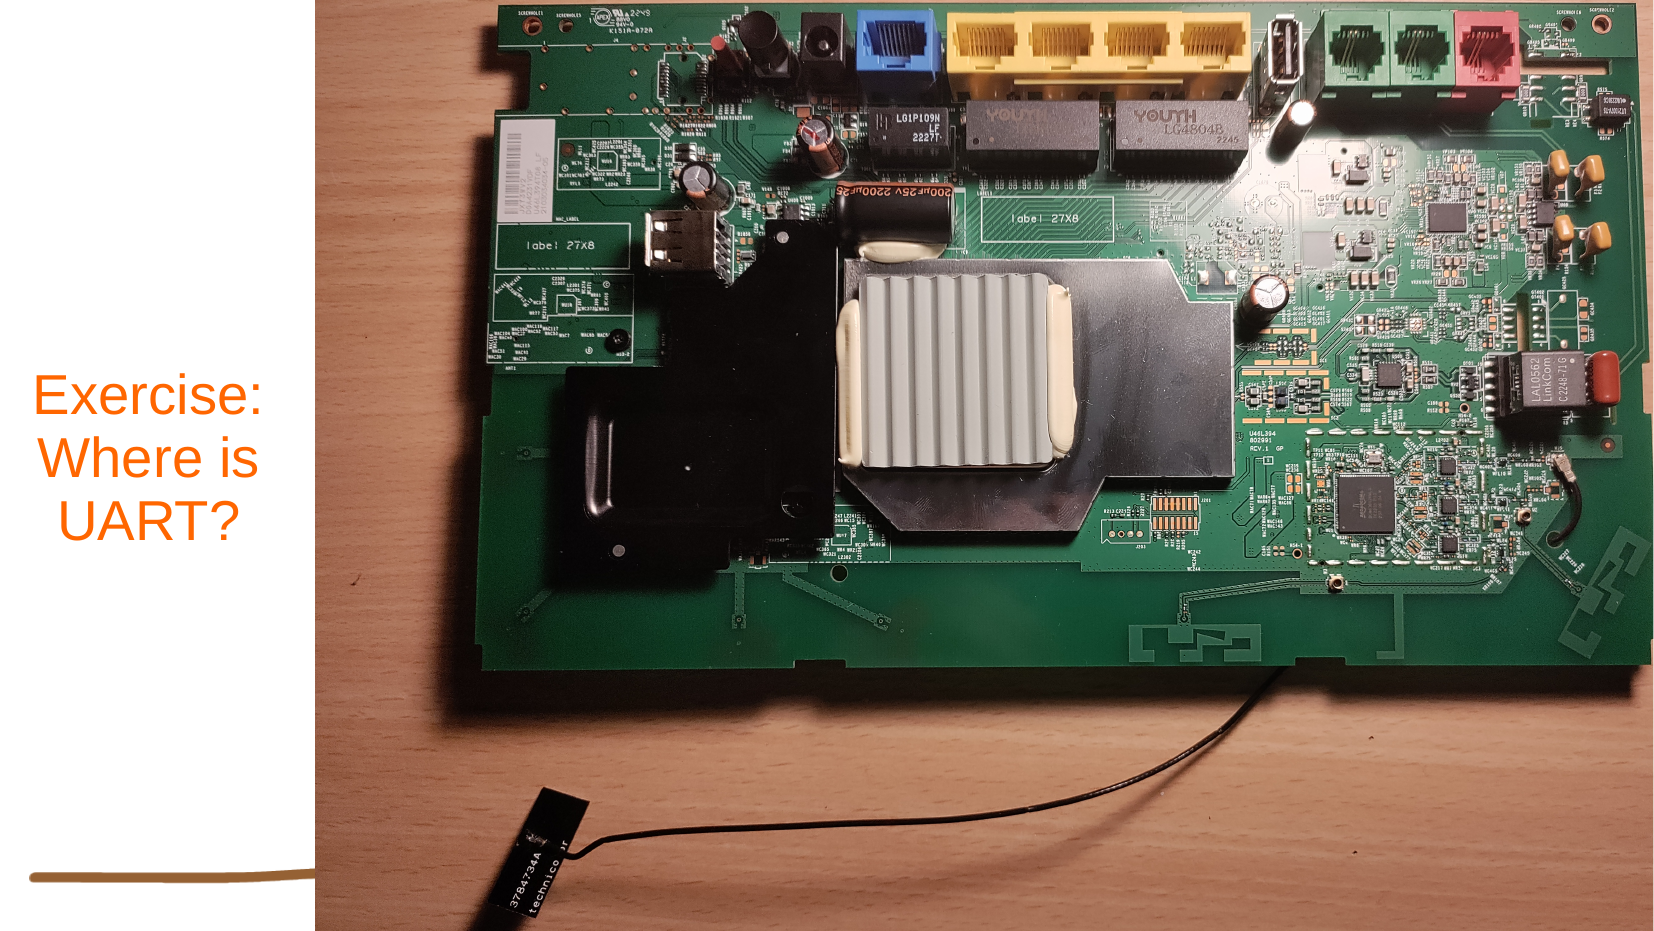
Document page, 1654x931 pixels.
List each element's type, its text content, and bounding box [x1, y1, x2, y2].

picture [29, 0, 1654, 931]
title Exercise: Where is UART? [15, 236, 282, 680]
